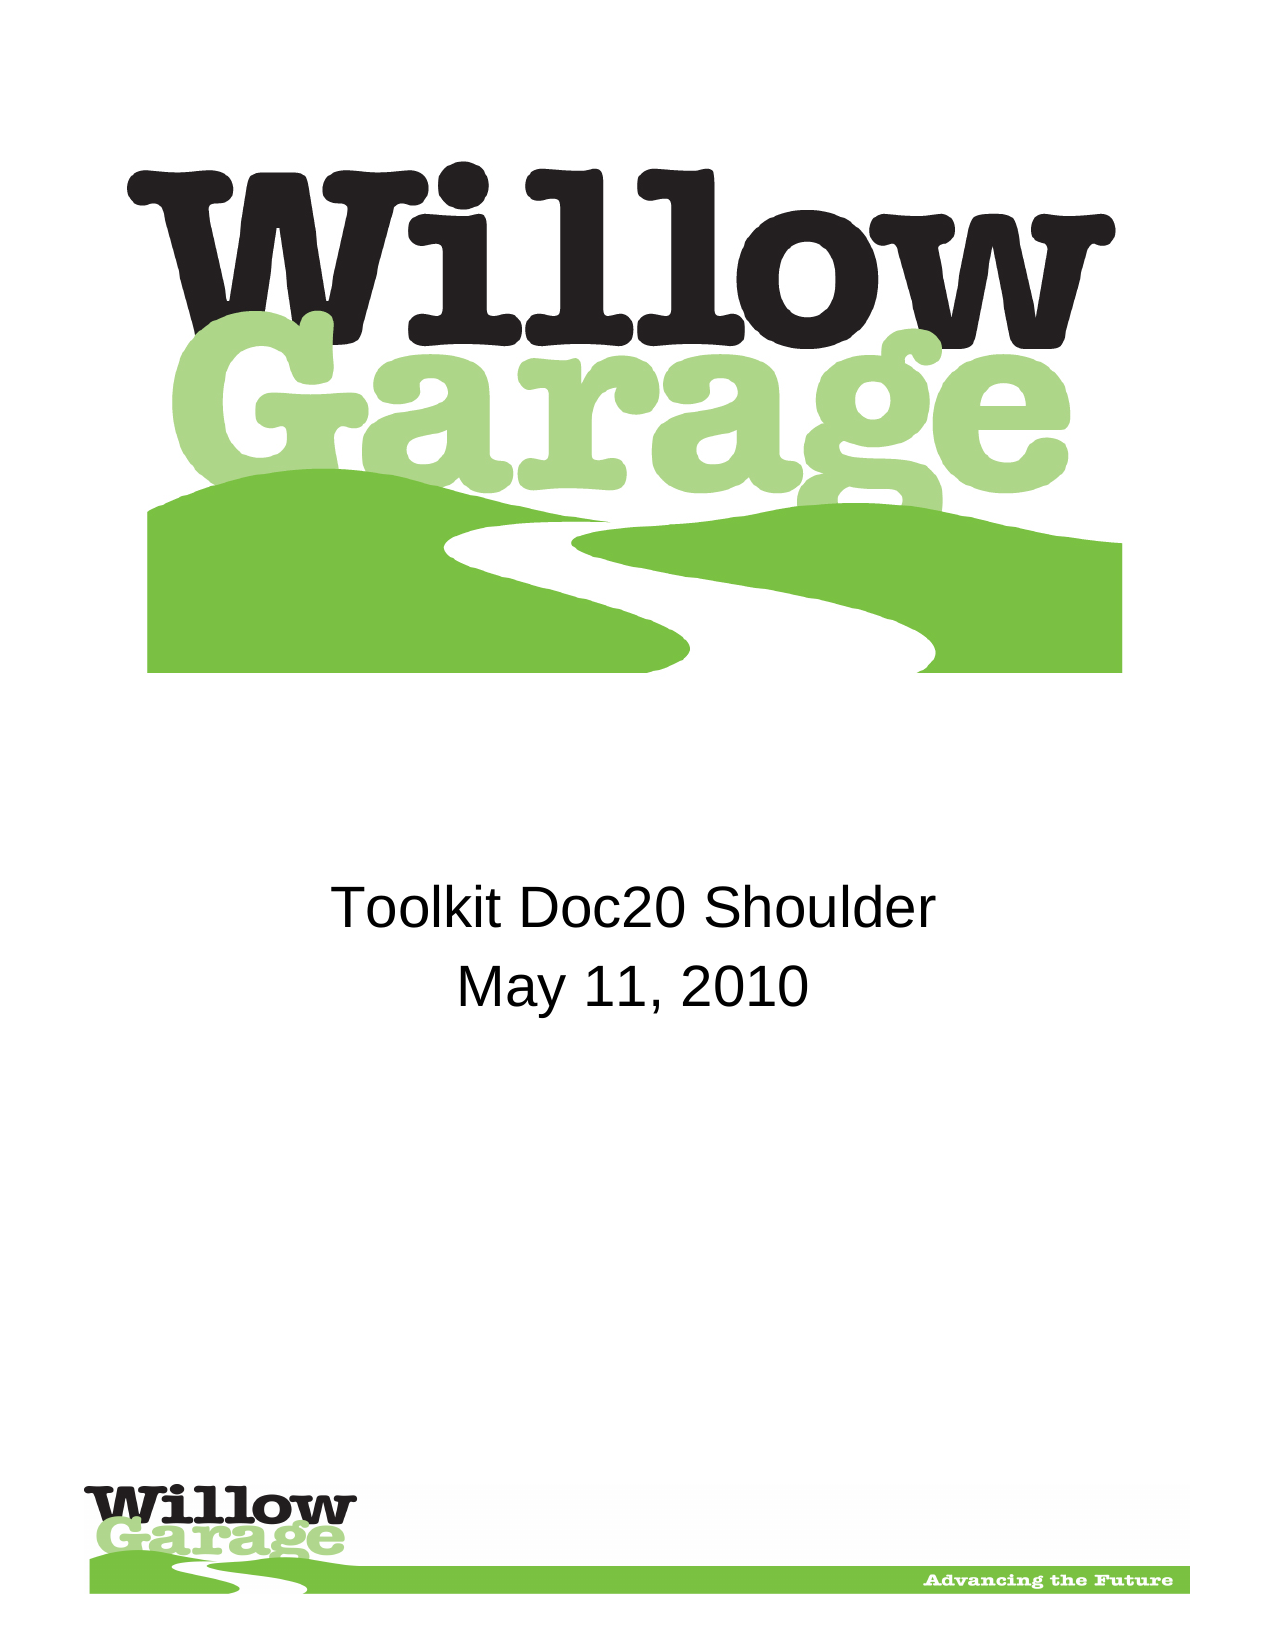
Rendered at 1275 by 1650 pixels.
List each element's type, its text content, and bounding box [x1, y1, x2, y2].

picture [84, 1484, 1190, 1594]
list Toolkit Doc20 Shoulder May 11, 2010 [42, 866, 1233, 1197]
picture [42, 42, 1233, 784]
